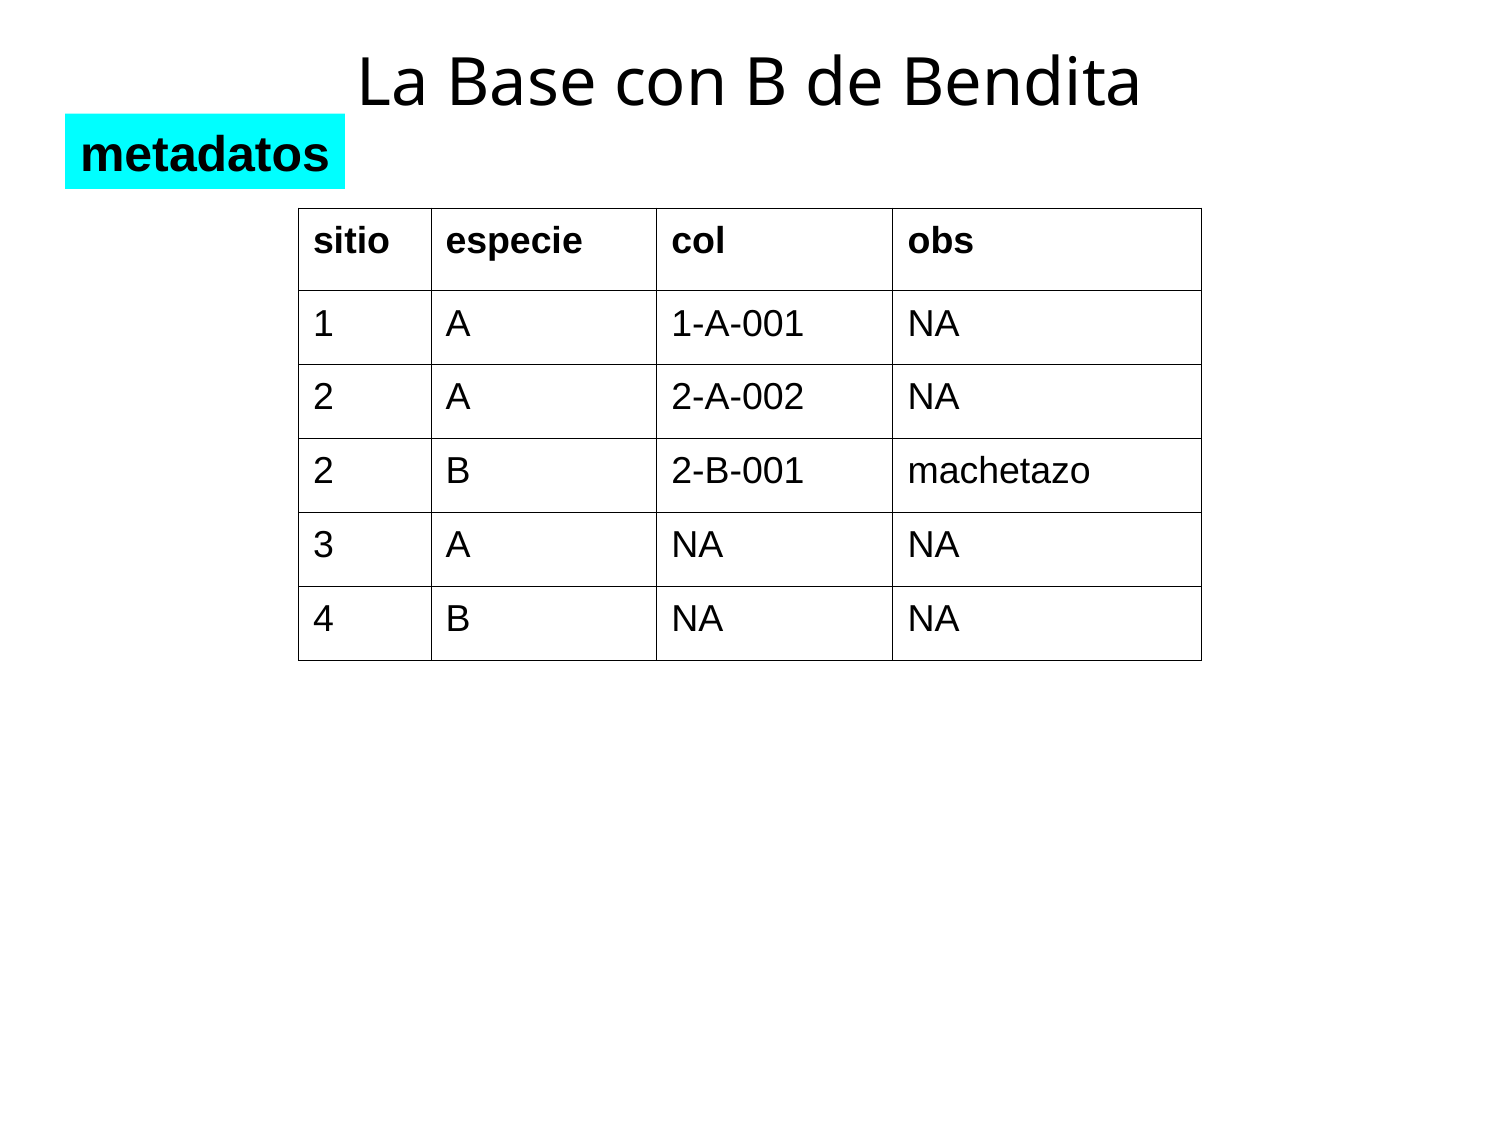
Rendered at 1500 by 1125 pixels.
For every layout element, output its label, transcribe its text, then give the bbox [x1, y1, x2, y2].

table_cell 4 [299, 587, 431, 660]
table_cell 2 [299, 365, 431, 438]
table_cell NA [893, 365, 1201, 438]
table_cell 1-A-001 [657, 291, 892, 364]
table_header sitio [299, 209, 431, 290]
text_box metadatos [65, 113, 345, 189]
table_header especie [432, 209, 656, 290]
table_cell machetazo [893, 439, 1201, 512]
table_cell NA [893, 587, 1201, 660]
table_cell A [432, 513, 656, 586]
table_cell A [432, 291, 656, 364]
table_cell NA [657, 587, 892, 660]
table_cell 2-A-002 [657, 365, 892, 438]
table_cell 2 [299, 439, 431, 512]
table_cell B [432, 587, 656, 660]
table_cell 2-B-001 [657, 439, 892, 512]
text_box La Base con B de Bendita [341, 30, 1160, 127]
table_cell NA [657, 513, 892, 586]
table_cell 1 [299, 291, 431, 364]
table_cell A [432, 365, 656, 438]
table_cell B [432, 439, 656, 512]
table_cell 3 [299, 513, 431, 586]
table_cell NA [893, 291, 1201, 364]
table_header col [657, 209, 892, 290]
table_header obs [893, 209, 1201, 290]
table_cell NA [893, 513, 1201, 586]
